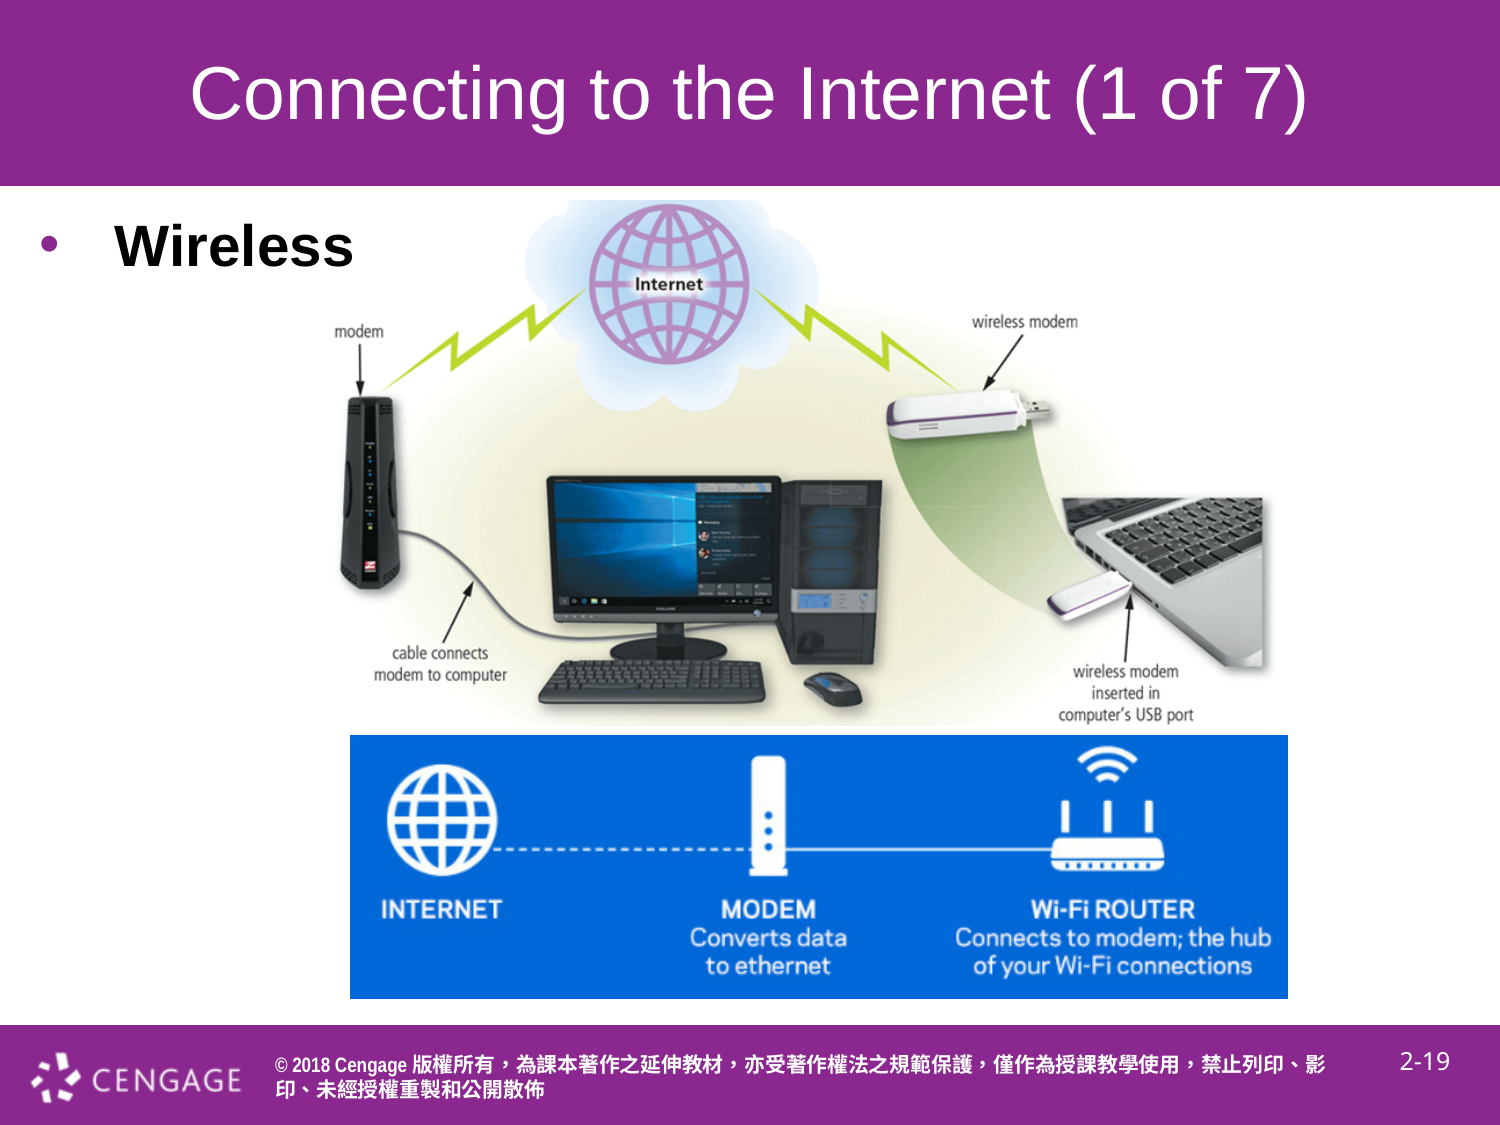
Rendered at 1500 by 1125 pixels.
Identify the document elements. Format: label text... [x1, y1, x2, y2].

text_box Wireless [24, 200, 413, 314]
picture [350, 735, 1288, 999]
picture [21, 1043, 246, 1111]
title Connecting to the Internet (1 of 7) [7, 4, 1493, 175]
picture [293, 200, 1288, 726]
